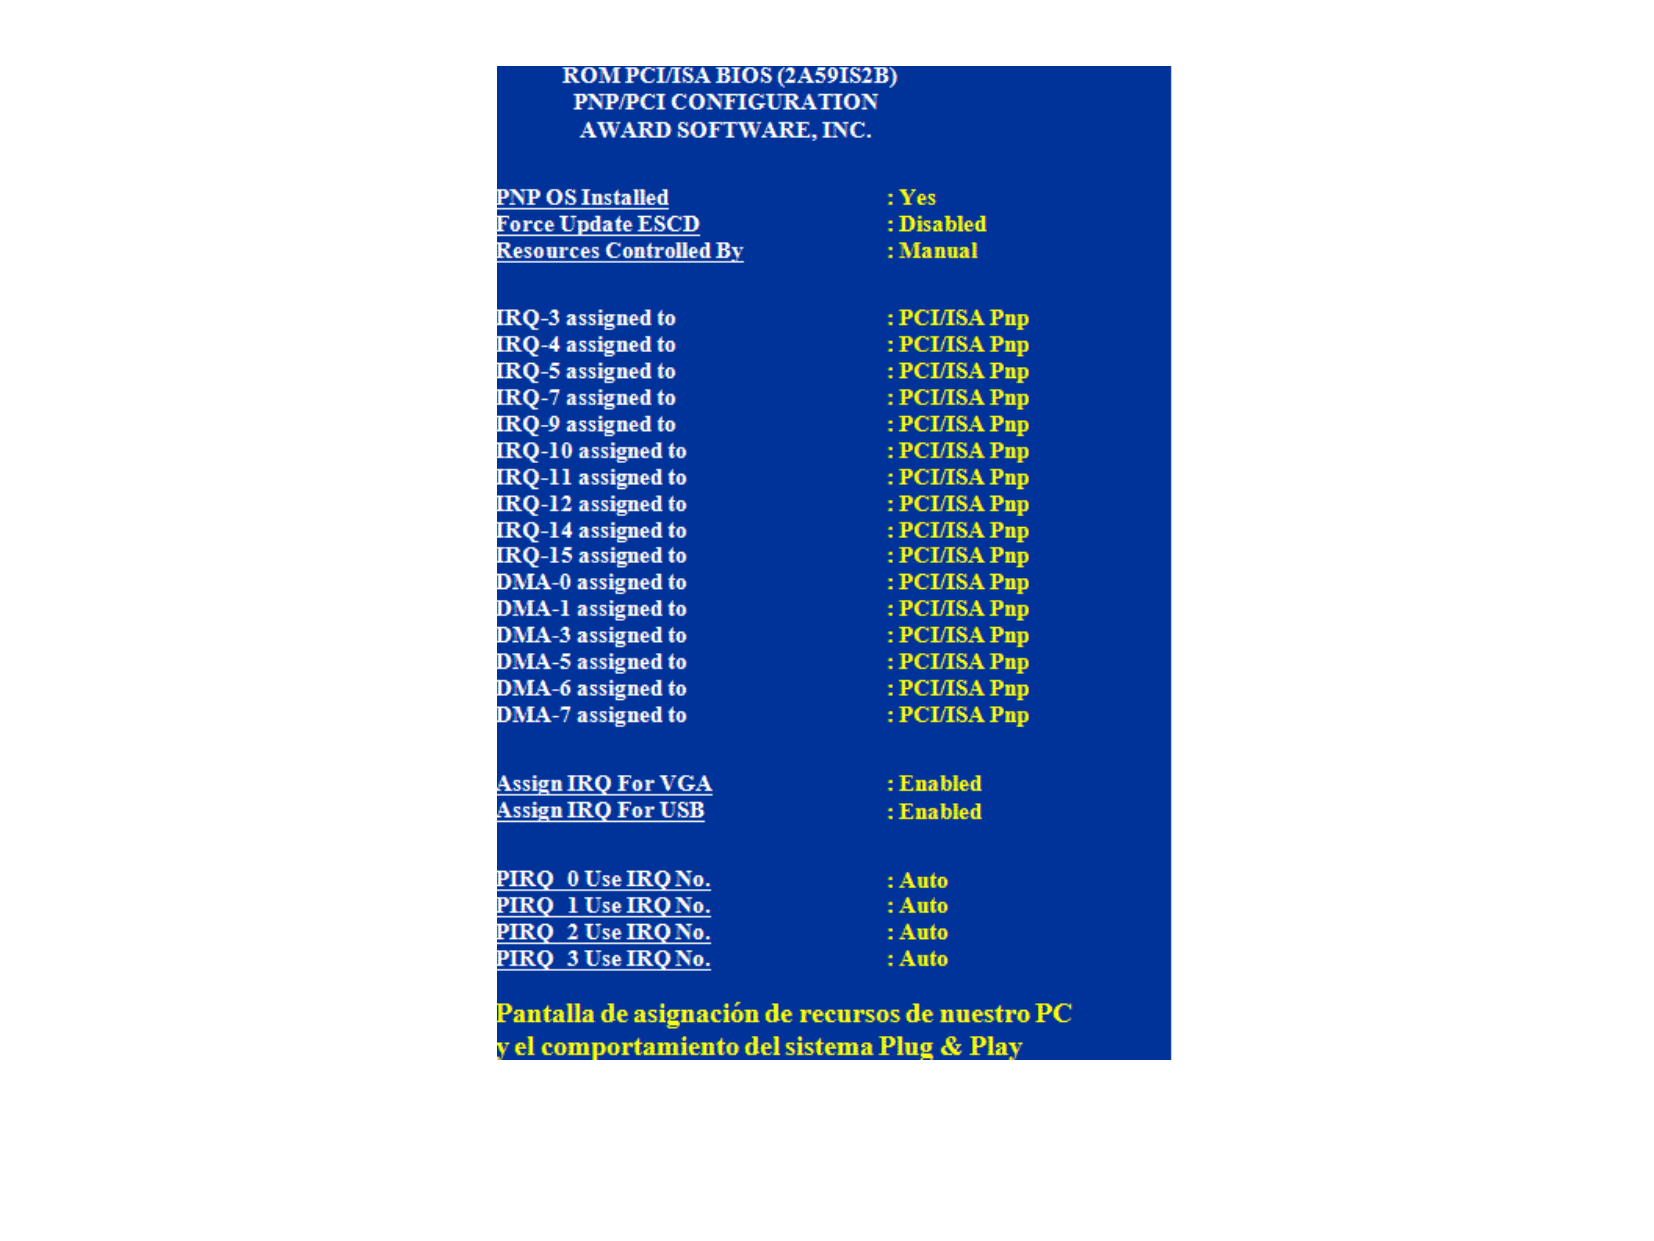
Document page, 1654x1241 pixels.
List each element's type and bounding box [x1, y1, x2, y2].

picture [497, 66, 1173, 1060]
